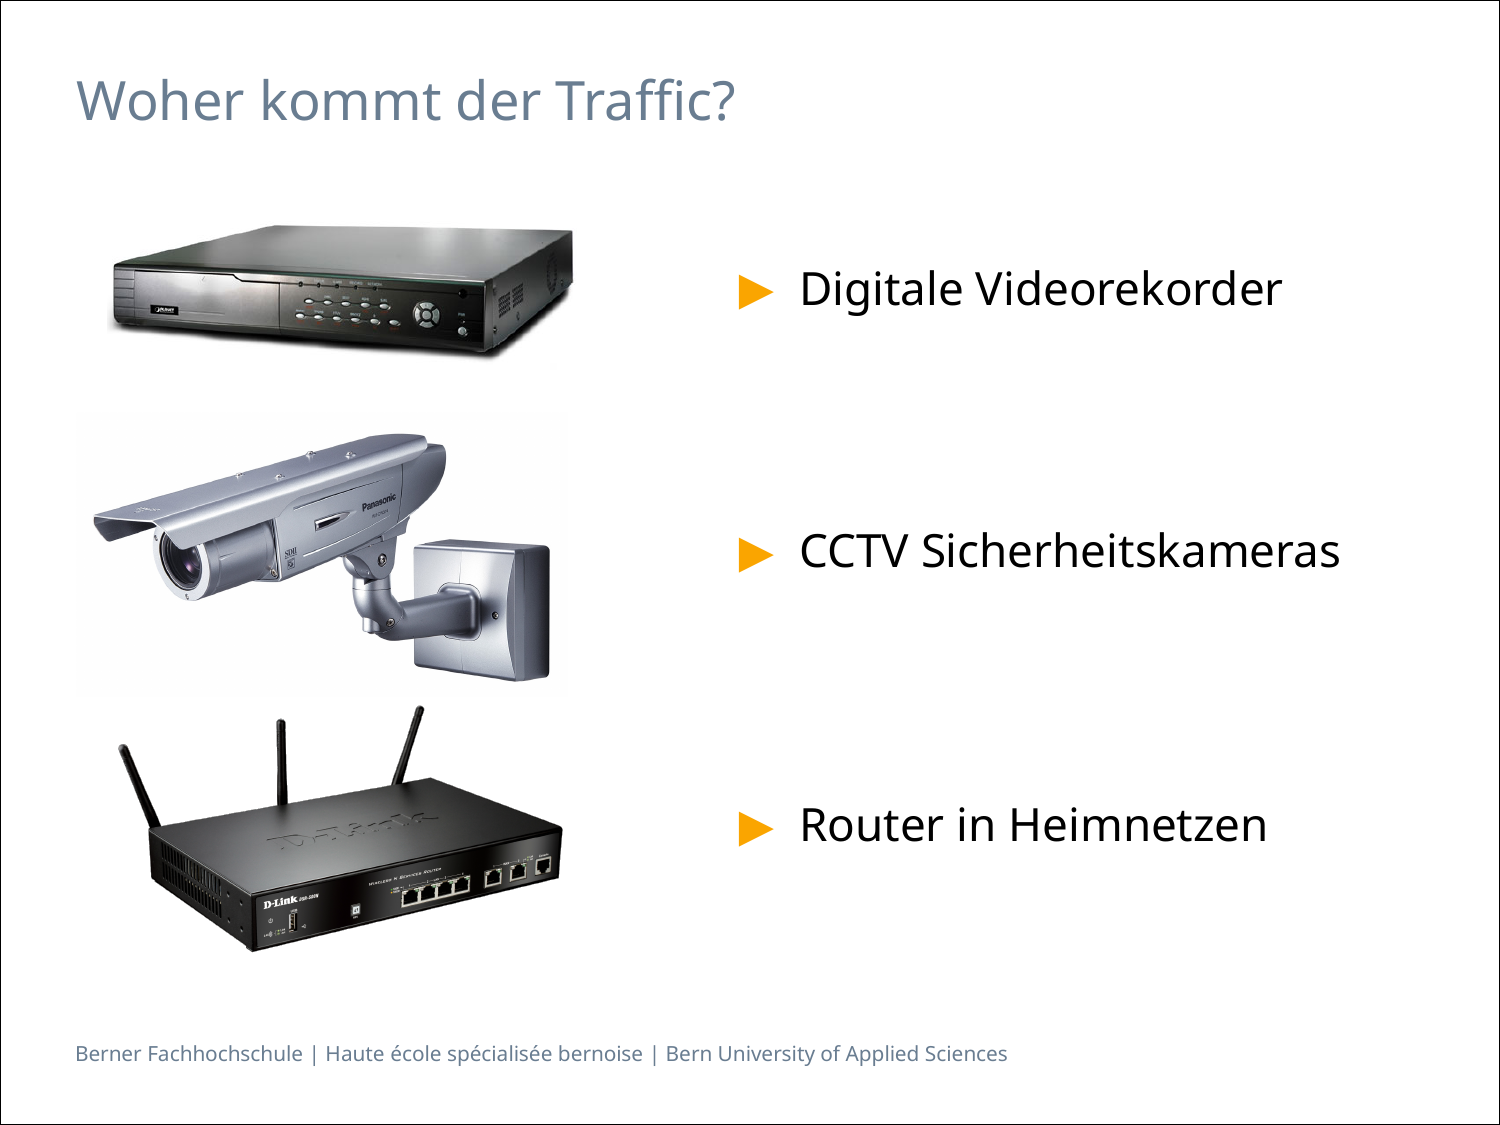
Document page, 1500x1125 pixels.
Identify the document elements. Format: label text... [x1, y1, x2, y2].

list Router in Heimnetzen [724, 788, 1389, 870]
title Woher kommt der Traffic? [76, 59, 1418, 148]
list Digitale Videorekorder [724, 251, 1389, 333]
list CCTV Sicherheitskameras [724, 514, 1389, 596]
picture [76, 412, 595, 971]
picture [107, 213, 577, 371]
